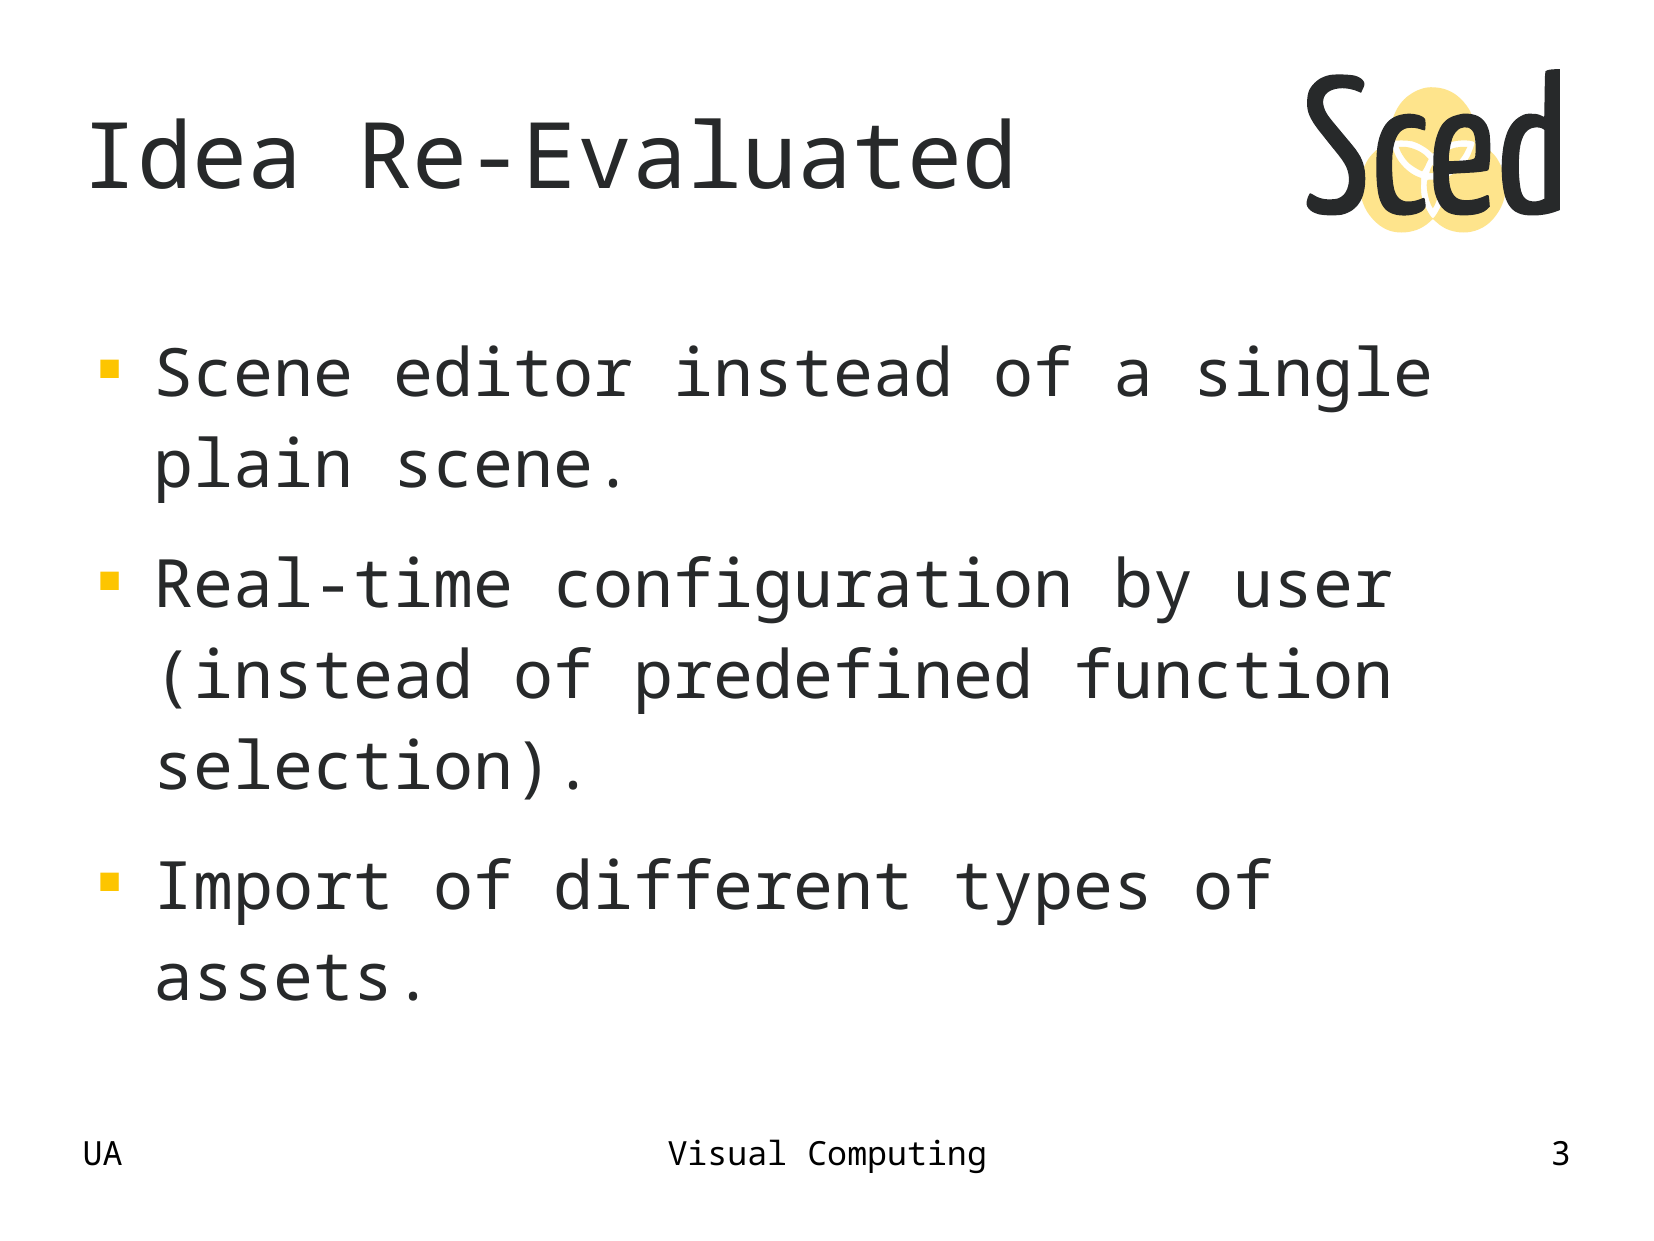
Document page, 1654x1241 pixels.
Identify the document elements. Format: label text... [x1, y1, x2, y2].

title Idea Re-Evaluated [82, 49, 1163, 257]
list Scene editor instead of a single plain scene. Real-time configuration by user (instead of predefined function selection). Import of different types of assets. [82, 325, 1571, 1045]
